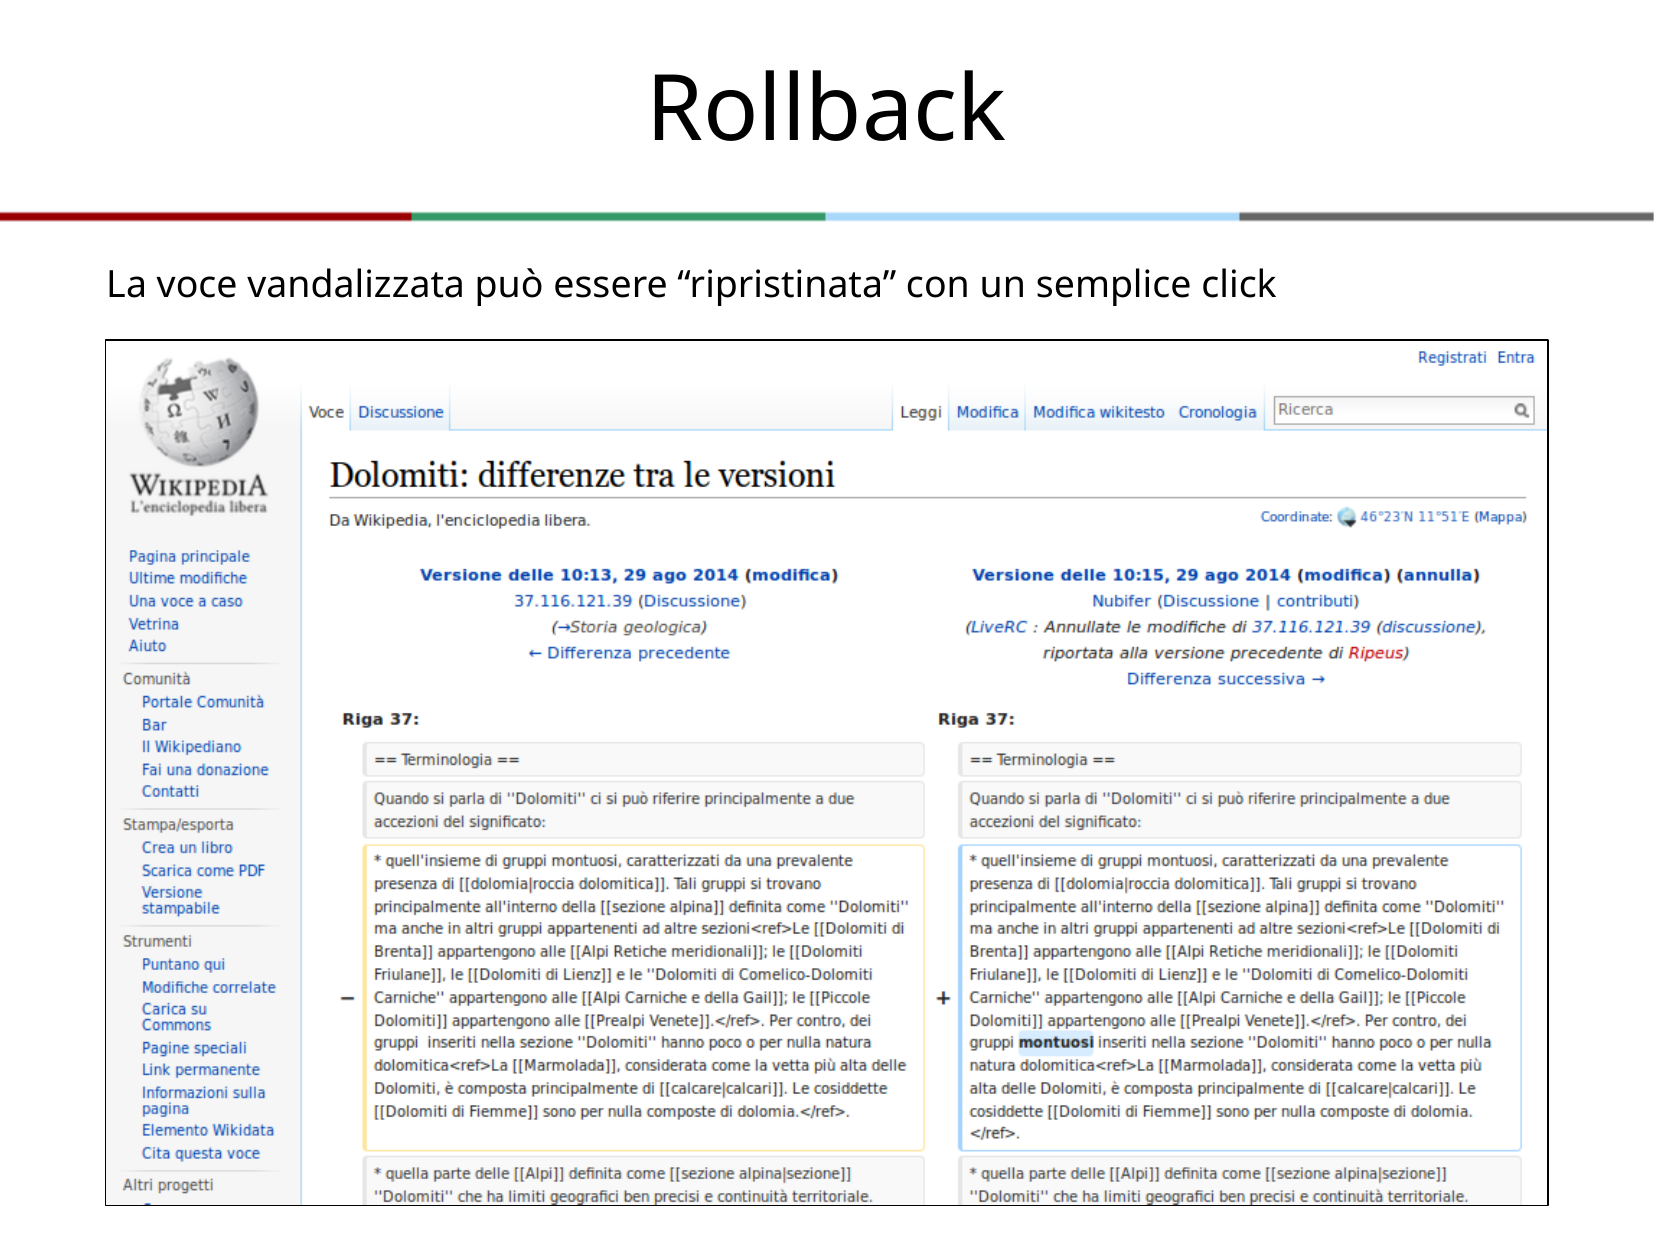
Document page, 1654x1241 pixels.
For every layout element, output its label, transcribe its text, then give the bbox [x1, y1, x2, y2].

picture [0, 200, 1654, 235]
text_box La voce vandalizzata può essere “ripristinata” con un semplice click [106, 259, 1548, 319]
text_box Rollback [82, 0, 1571, 200]
picture [106, 340, 1548, 1205]
